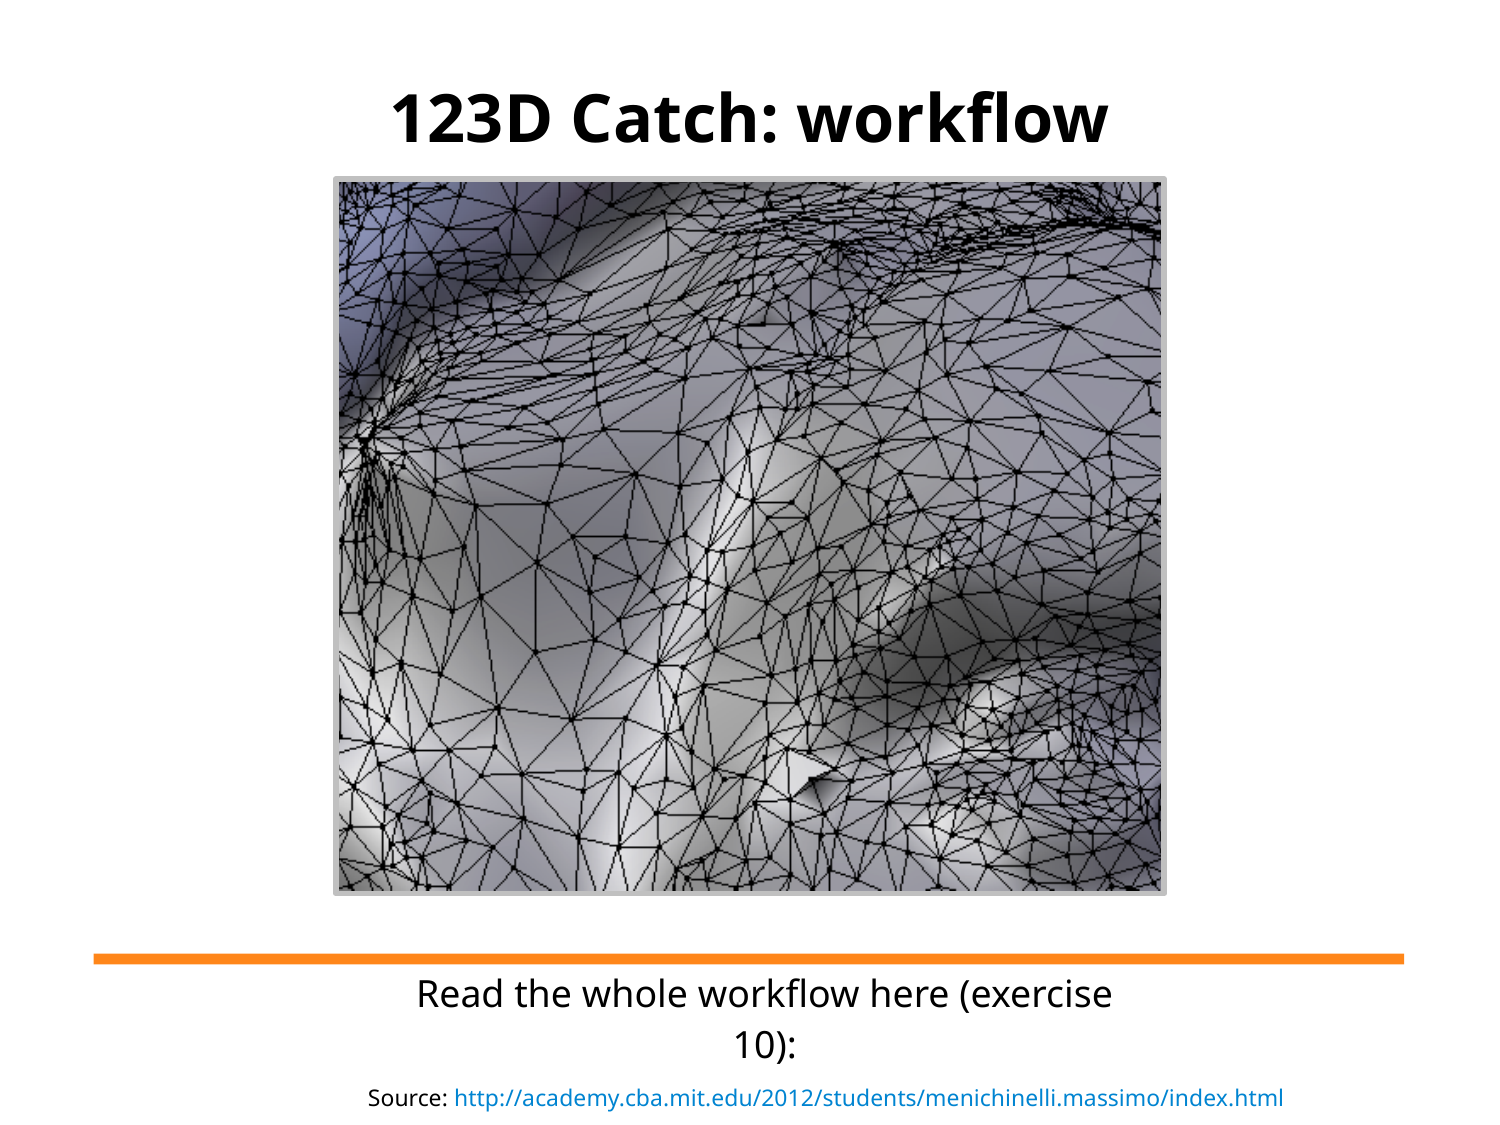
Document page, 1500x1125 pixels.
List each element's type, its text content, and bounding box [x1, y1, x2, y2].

title 123D Catch: workflow [75, 44, 1426, 188]
text_box Source: http://academy.cba.mit.edu/2012/students/menichinelli.massimo/index.html [353, 1074, 1211, 1119]
picture [0, 0, 1500, 1125]
text_box Read the whole workflow here (exercise 10): [382, 960, 1148, 1024]
